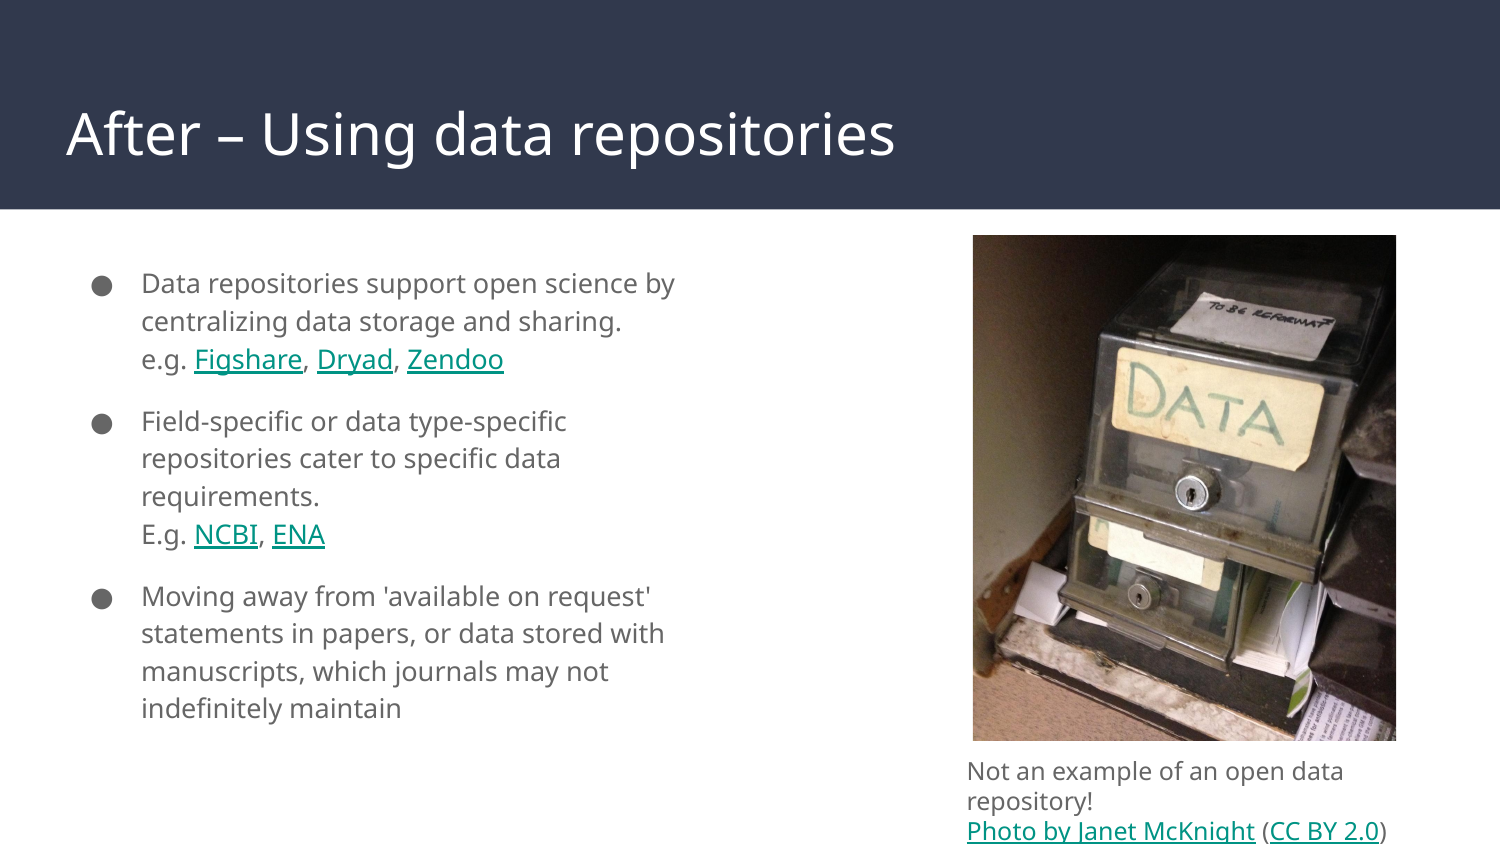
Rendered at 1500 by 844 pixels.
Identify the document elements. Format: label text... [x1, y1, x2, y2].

text_box Not an example of an open data repository! Photo by Janet McKnight (CC BY 2.0) [951, 740, 1478, 844]
title After – Using data repositories [51, 82, 1449, 185]
picture [972, 235, 1397, 740]
list Data repositories support open science by centralizing data storage and sharing. e.g. Figshare, Dryad, Zendoo Field-specific or data type-specific repositories cater to specific data requirements. E.g. NCBI, ENA Moving away from 'available on request' statements in papers, or data stored with manuscripts, which journals may not indefinitely maintain [51, 247, 725, 752]
